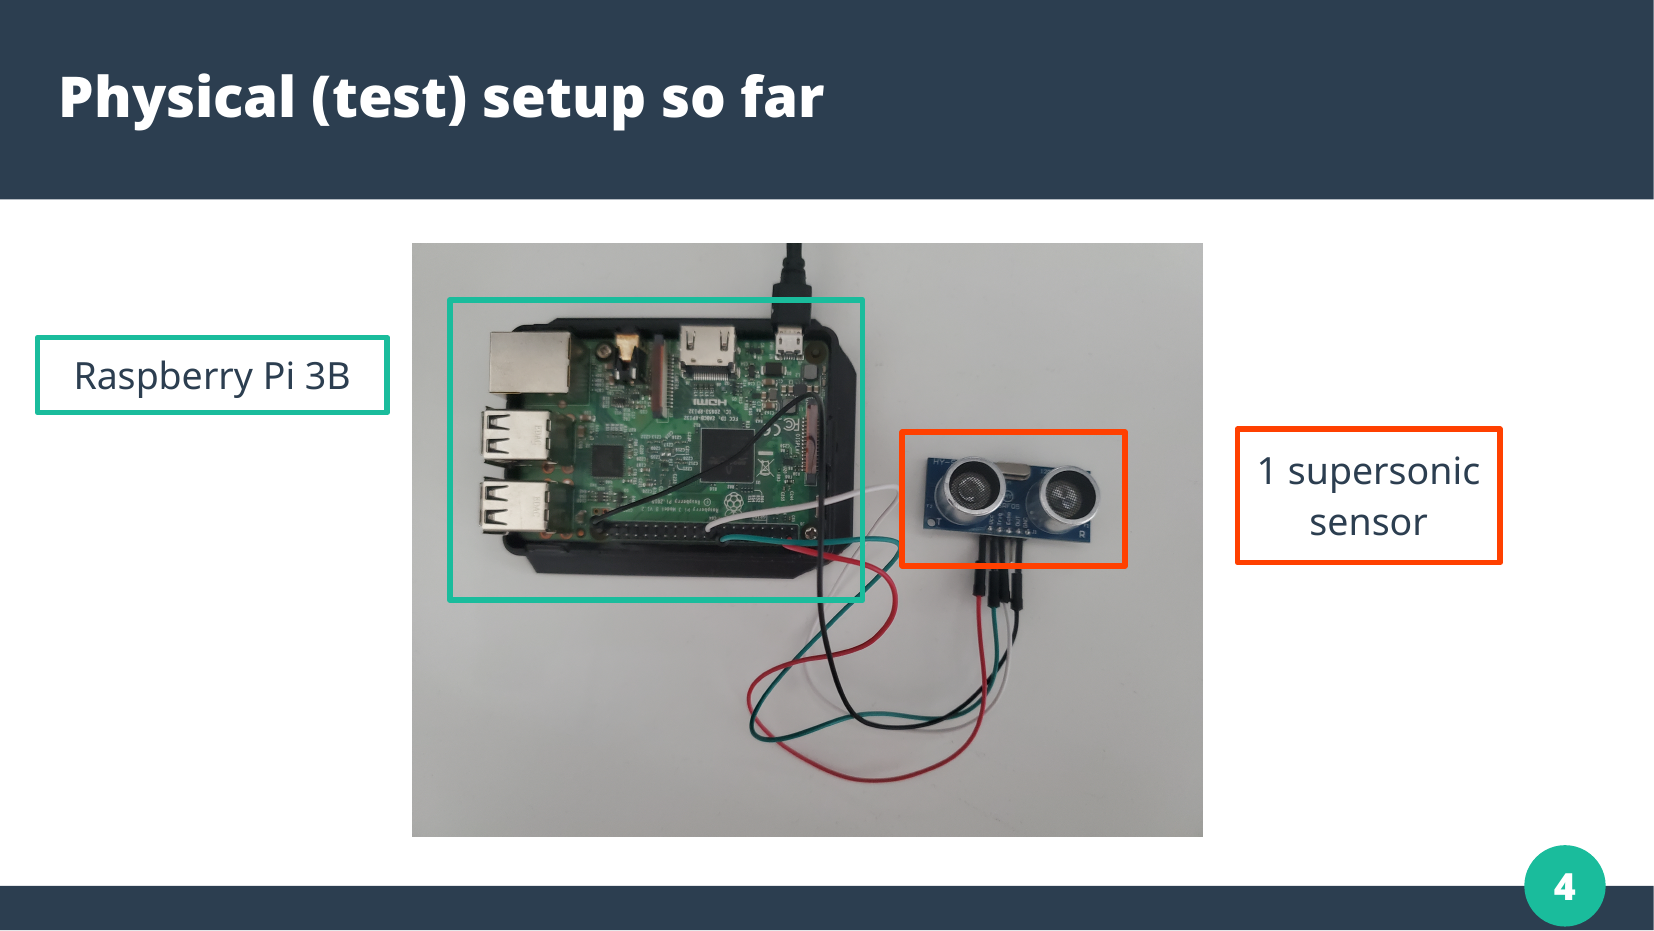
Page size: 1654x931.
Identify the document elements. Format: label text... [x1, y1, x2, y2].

title Physical (test) setup so far [59, 37, 1595, 155]
picture [412, 243, 1203, 837]
text_box 1 supersonic sensor [1237, 429, 1501, 563]
text_box [450, 300, 863, 601]
text_box Raspberry Pi 3B [37, 337, 388, 413]
text_box [902, 432, 1126, 566]
